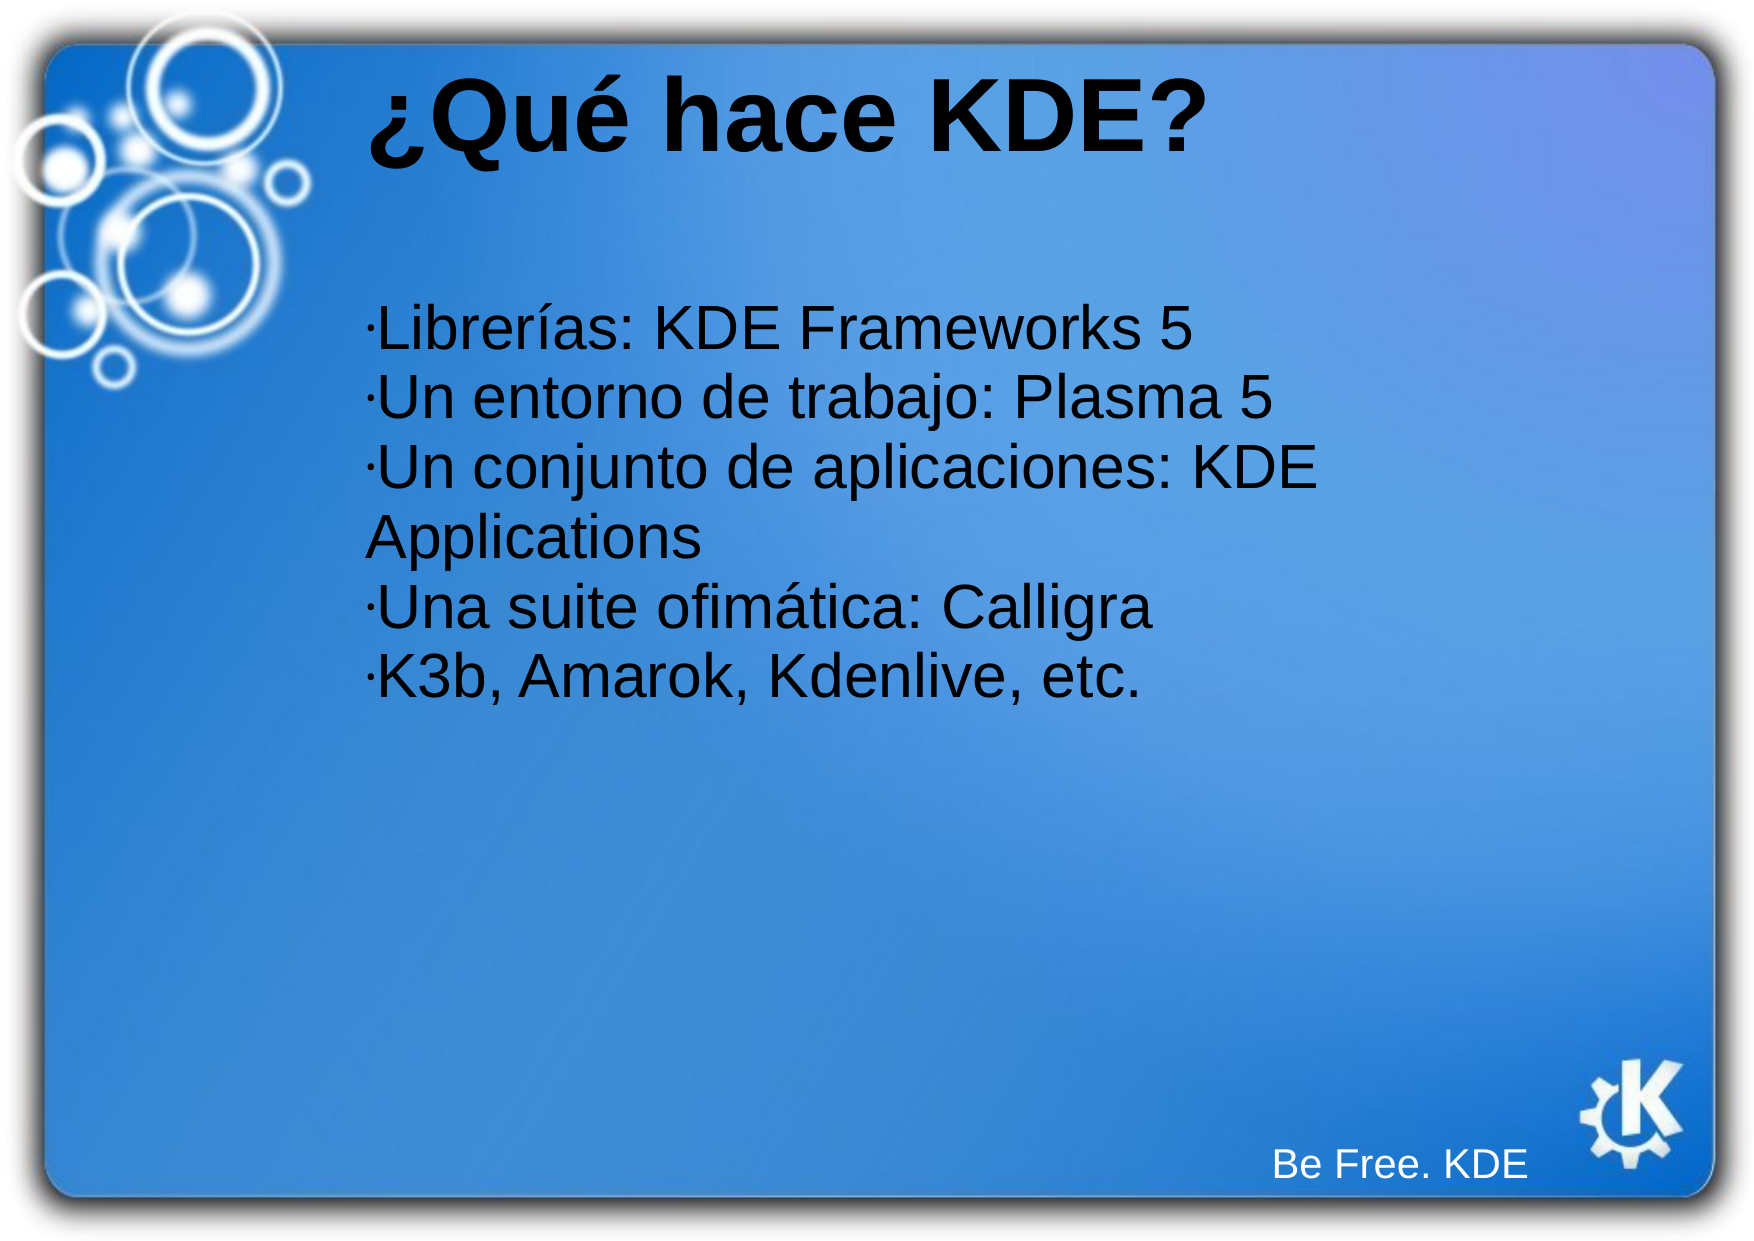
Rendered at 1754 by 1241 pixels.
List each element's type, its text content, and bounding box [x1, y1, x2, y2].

title ¿Qué hace KDE? [350, 49, 1649, 174]
list Librerías: KDE Frameworks 5 Un entorno de trabajo: Plasma 5 Un conjunto de aplicaciones: KDE Applications Una suite ofimática: Calligra K3b, Amarok, Kdenlive, etc. [350, 285, 1649, 1079]
picture [0, 0, 1754, 1241]
